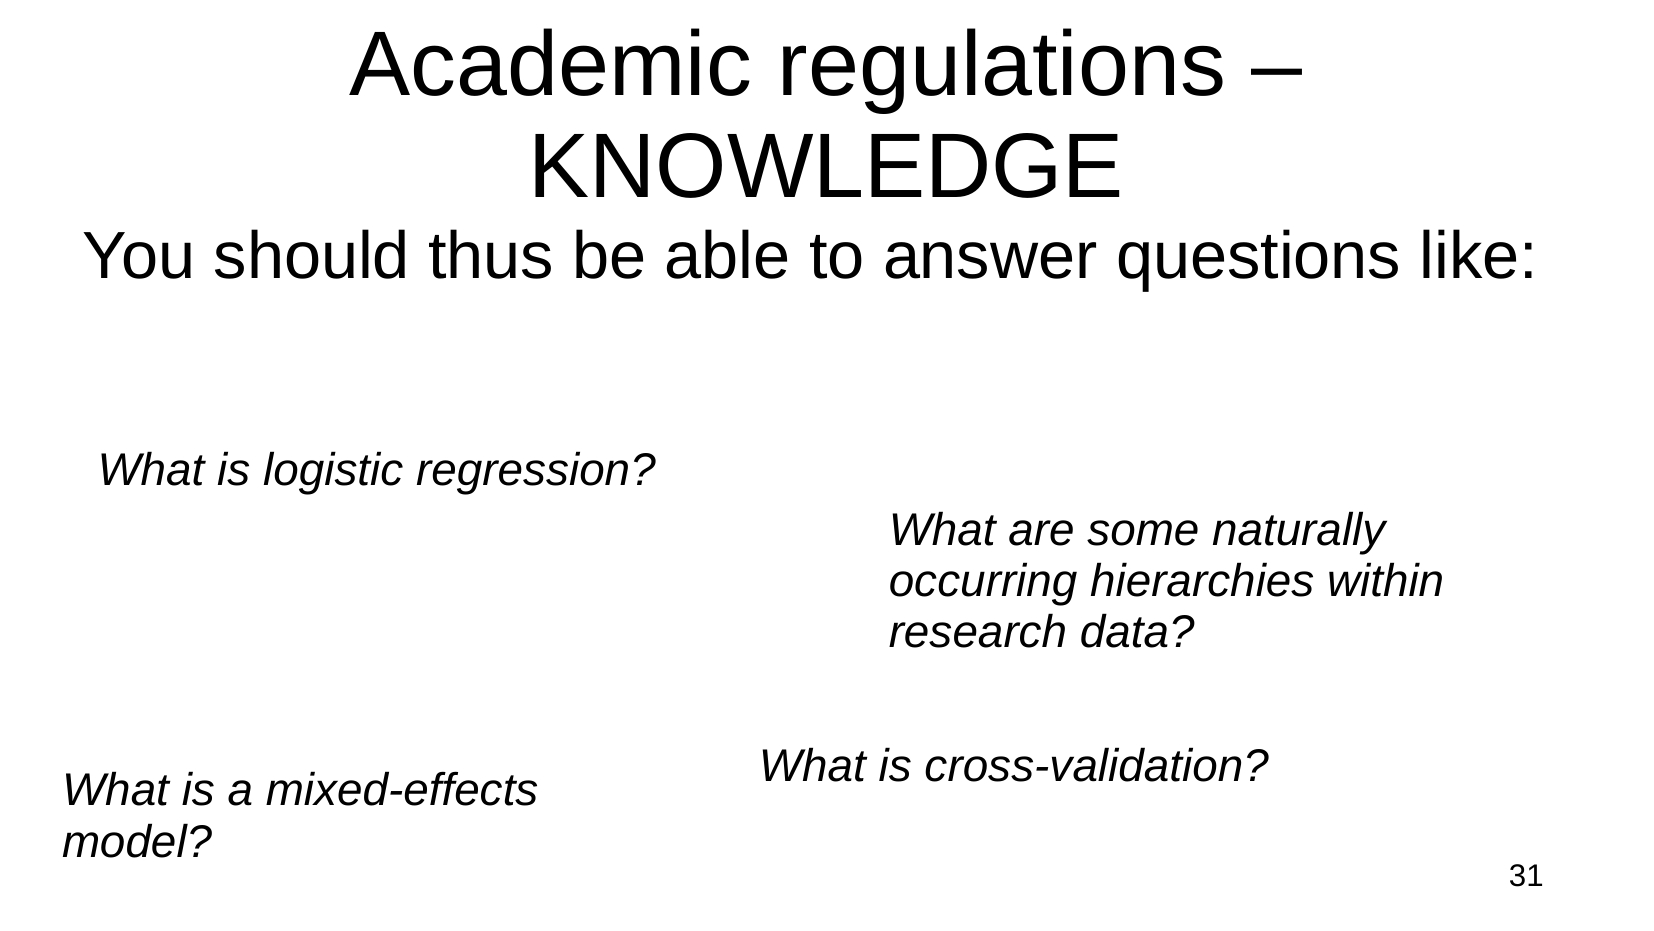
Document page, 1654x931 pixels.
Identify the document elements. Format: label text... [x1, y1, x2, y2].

text_box What is a mixed-effects model? [47, 757, 662, 899]
title Academic regulations – KNOWLEDGE [82, 12, 1571, 217]
list You should thus be able to answer questions like: [82, 217, 1571, 758]
text_box What is logistic regression? [82, 437, 697, 579]
text_box <nummer> [1494, 850, 1654, 921]
text_box What are some naturally occurring hierarchies within research data? [874, 496, 1489, 665]
text_box What is cross-validation? [744, 732, 1359, 875]
